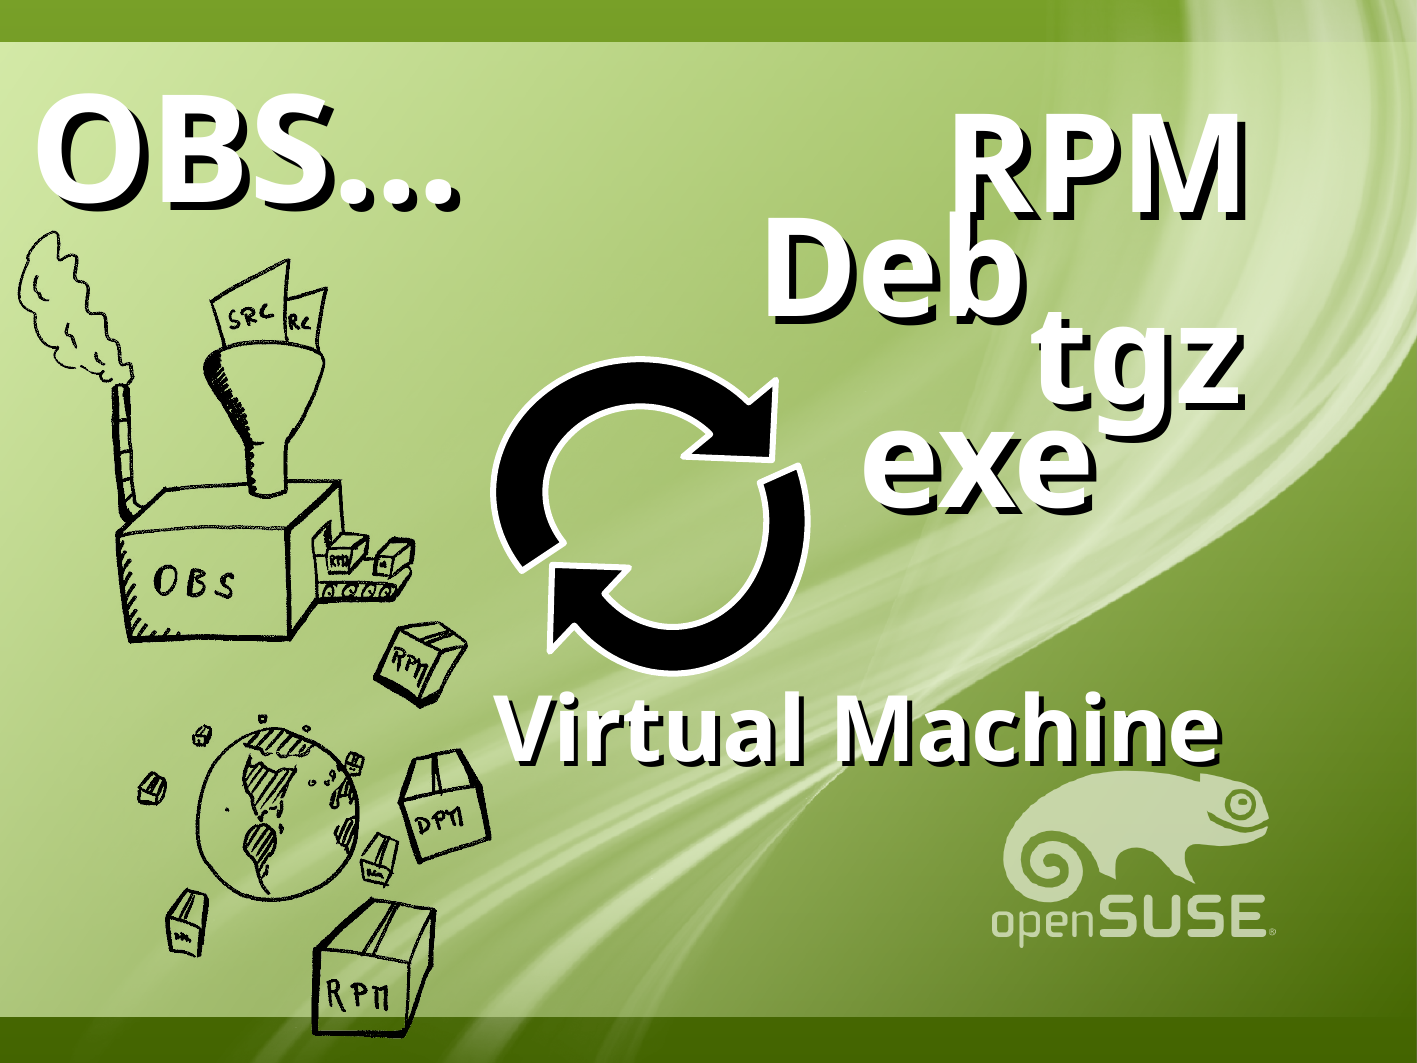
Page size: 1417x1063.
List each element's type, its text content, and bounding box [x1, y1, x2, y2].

text_box [493, 359, 775, 572]
text_box [549, 465, 808, 674]
text_box OBS... [15, 34, 528, 254]
text_box RPM [928, 58, 1417, 162]
picture [0, 0, 1417, 1063]
text_box Deb [741, 162, 1417, 418]
text_box exe [843, 352, 1392, 609]
text_box tgz [1013, 248, 1417, 505]
text_box Virtual Machine [478, 655, 1239, 796]
